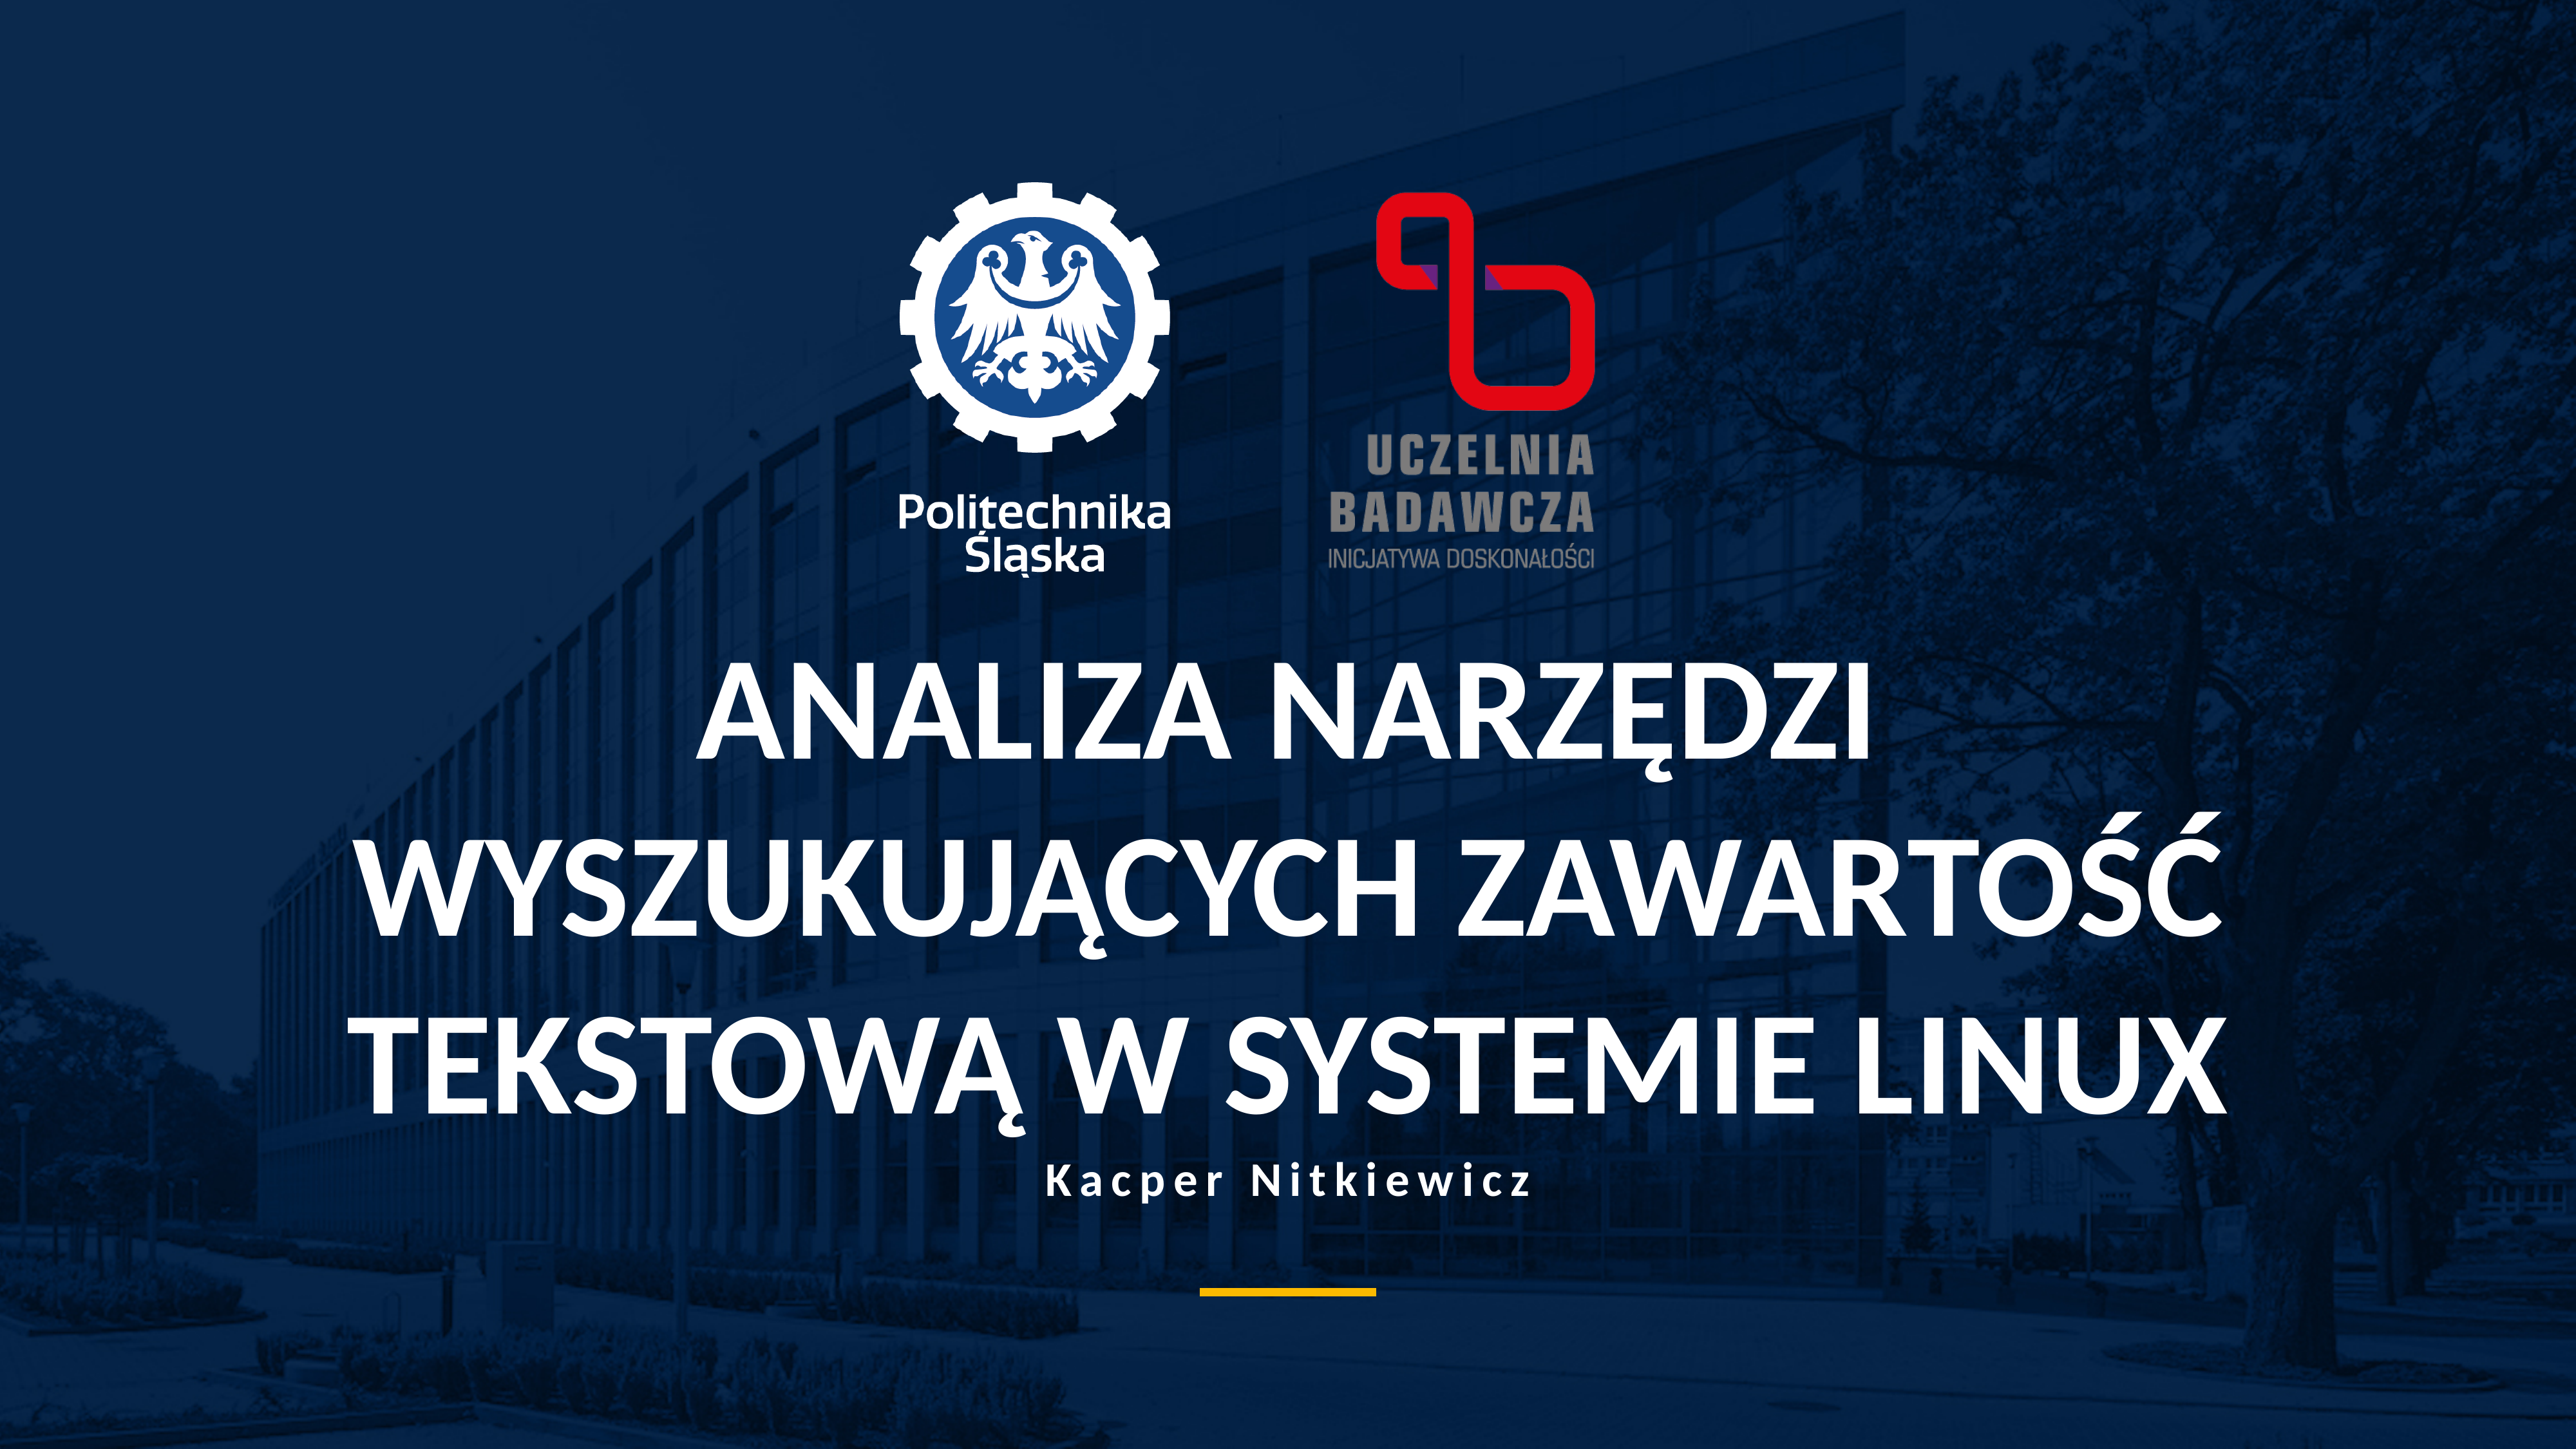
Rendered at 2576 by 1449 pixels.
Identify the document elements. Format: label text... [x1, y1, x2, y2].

text_box Analiza narzędzi wyszukujących zawartość tekstową w systemie Linux [283, 611, 2293, 1143]
text_box Kacper Nitkiewicz [965, 1148, 1611, 1206]
picture [0, 0, 2576, 1449]
